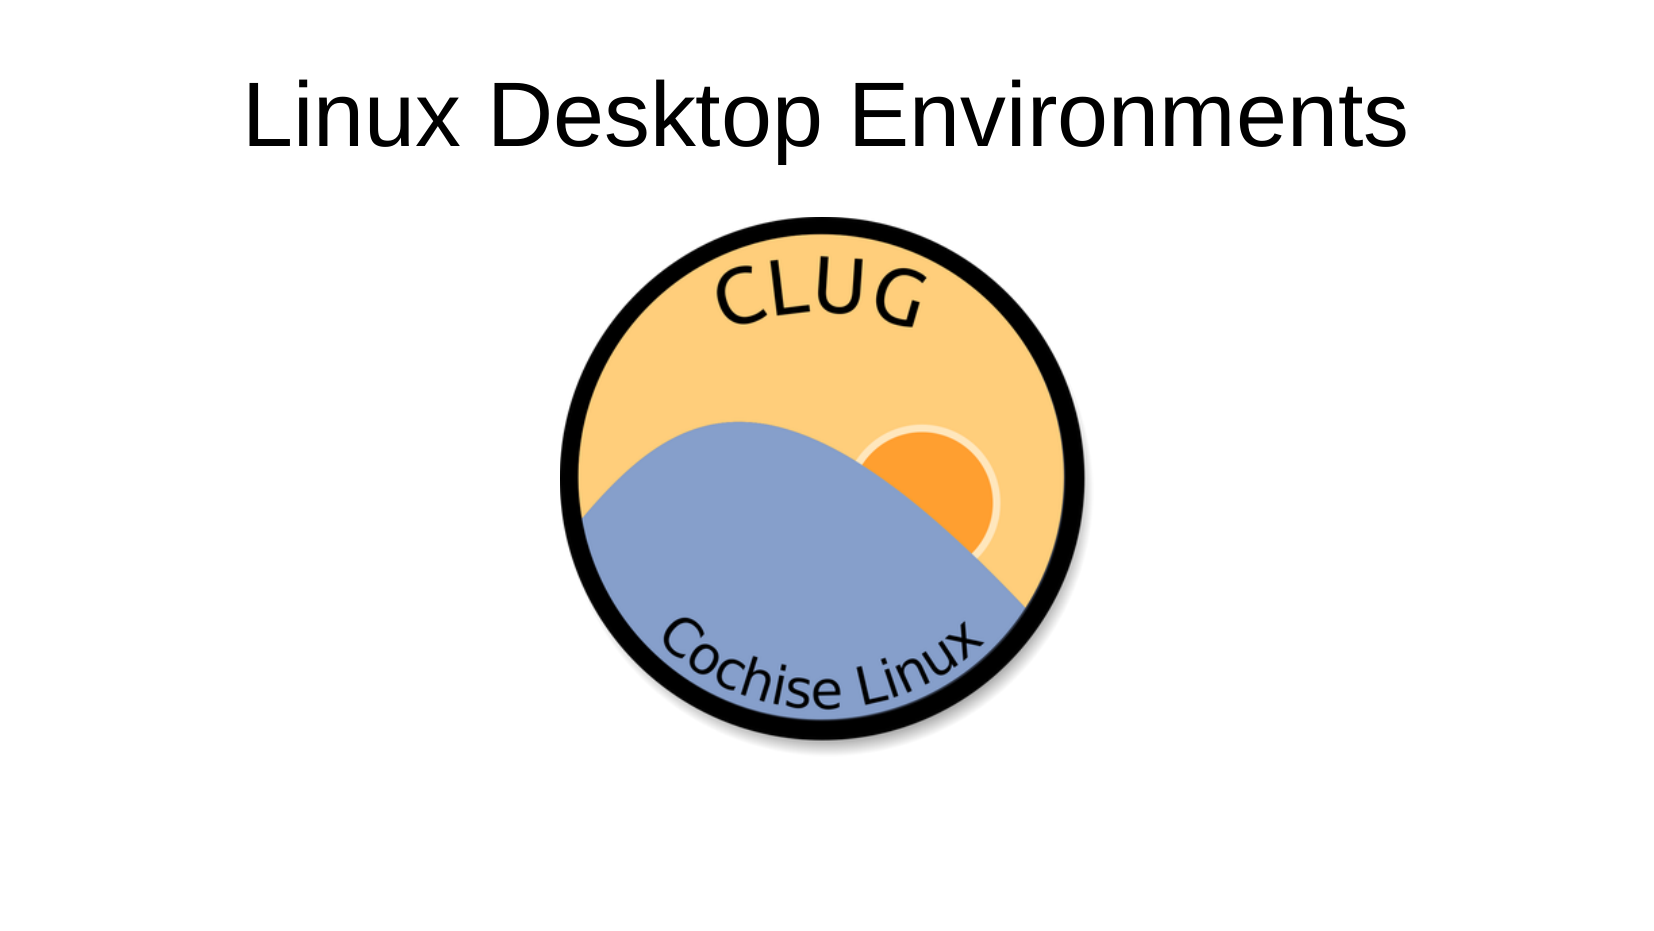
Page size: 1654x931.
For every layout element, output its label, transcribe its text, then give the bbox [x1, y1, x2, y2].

picture [560, 217, 1094, 758]
title Linux Desktop Environments [82, 37, 1571, 193]
